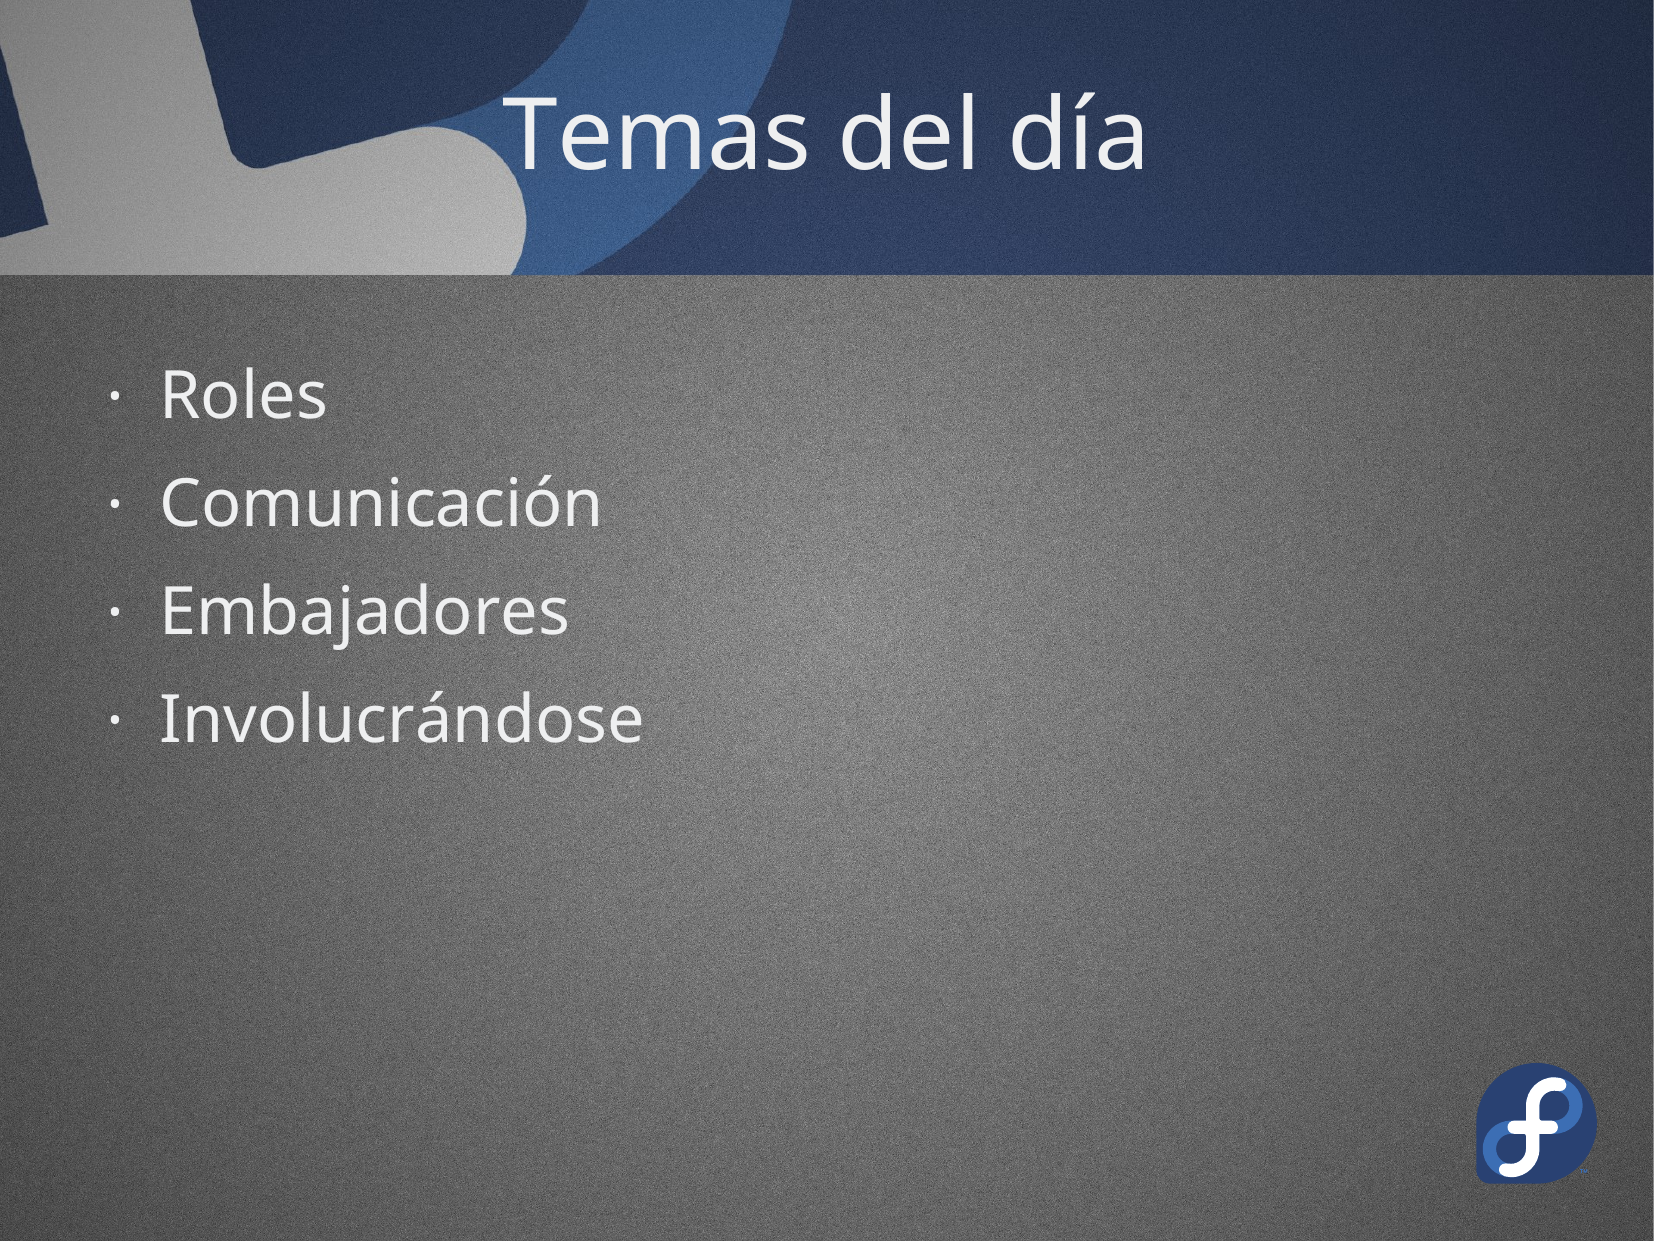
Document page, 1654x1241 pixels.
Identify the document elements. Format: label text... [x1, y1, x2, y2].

text_box Roles Comunicación Embajadores Involucrándose [88, 354, 1565, 1064]
text_box Temas del día [88, 29, 1565, 237]
picture [0, 0, 1654, 1241]
